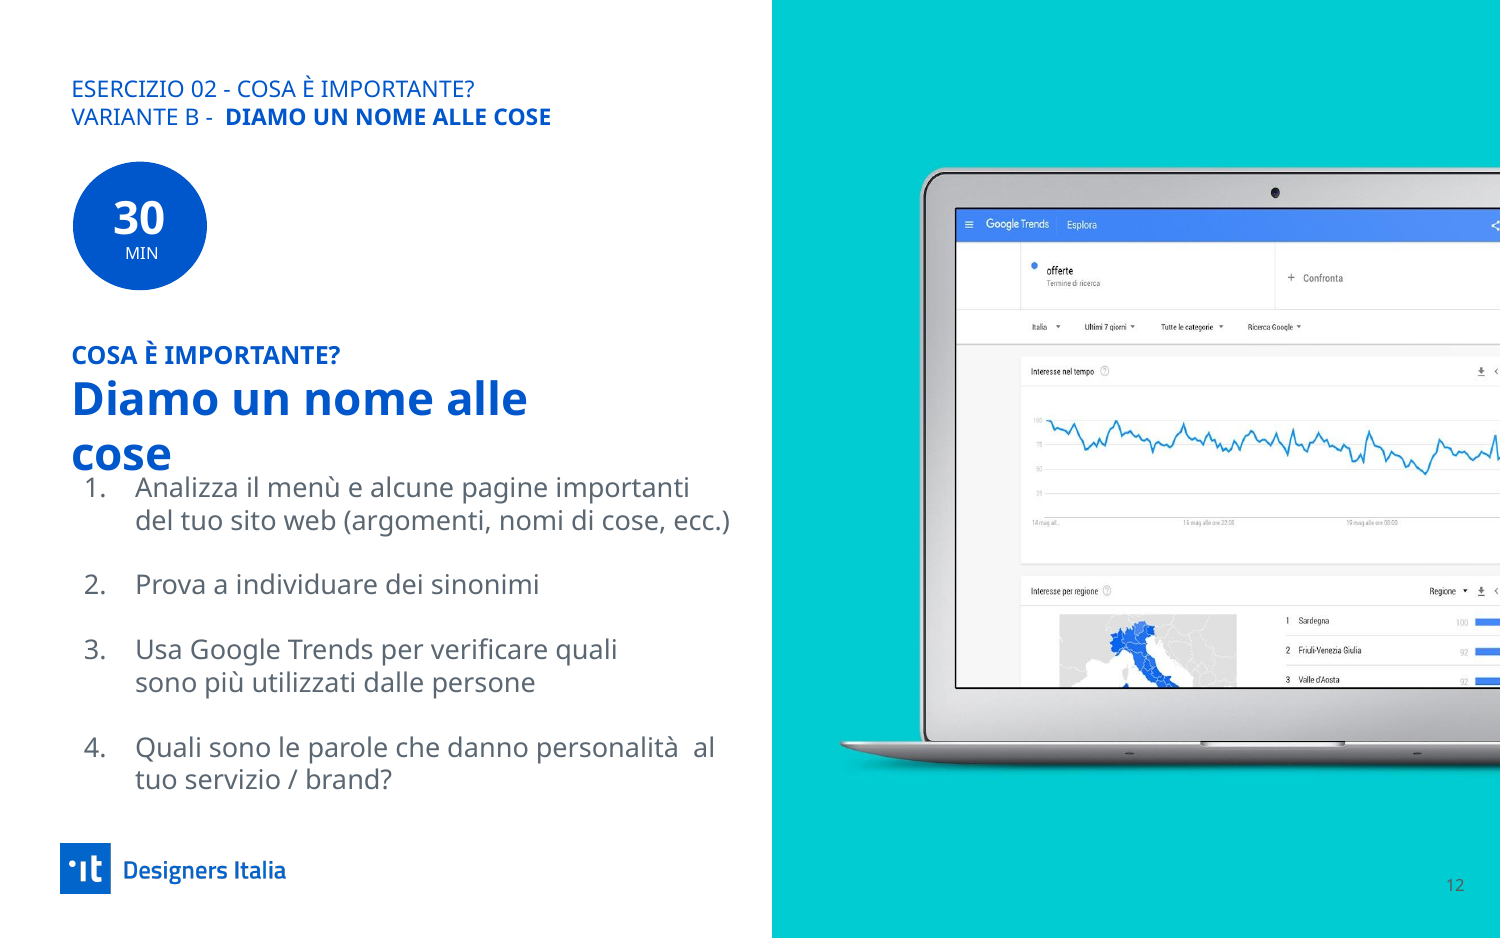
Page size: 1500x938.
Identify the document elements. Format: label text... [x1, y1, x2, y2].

text_box 30 [148, 206, 157, 227]
text_box MIN [106, 227, 178, 272]
slide_number <number> [1389, 849, 1480, 922]
picture [772, 0, 1500, 938]
text_box 30 [94, 178, 185, 227]
text_box Analizza il menù e alcune pagine importanti del tuo sito web (argomenti, nomi di cose, ecc.) Prova a individuare dei sinonimi Usa Google Trends per verificare quali sono più utilizzati dalle persone Quali sono le parole che danno personalità al tuo servizio / brand? [45, 455, 747, 786]
text_box ESERCIZIO 02 - COSA È IMPORTANTE? VARIANTE B - DIAMO UN NOME ALLE COSE [56, 60, 703, 149]
text_box [72, 161, 207, 291]
picture [60, 843, 299, 894]
text_box COSA È IMPORTANTE? Diamo un nome alle cose [56, 324, 598, 426]
